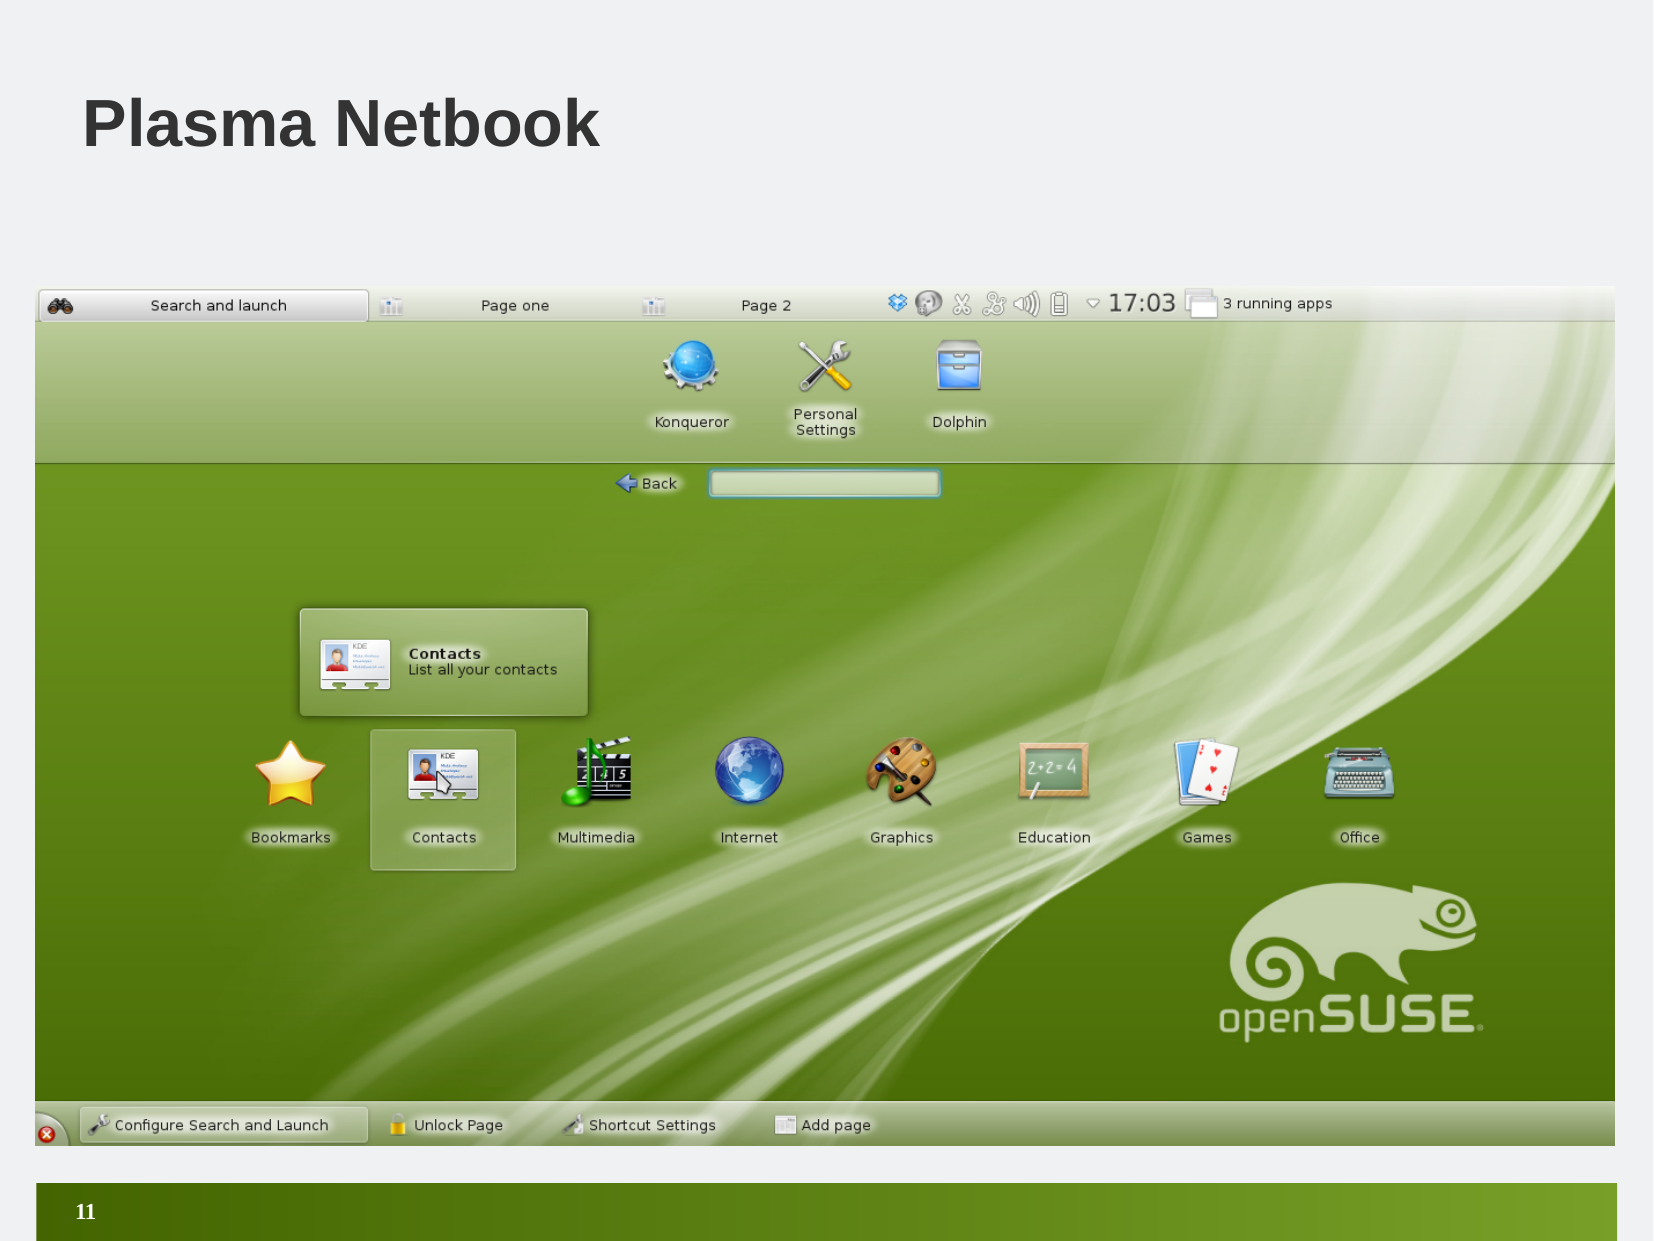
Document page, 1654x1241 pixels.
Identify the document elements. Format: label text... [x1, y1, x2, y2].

picture [0, 0, 1654, 1241]
title Plasma Netbook [82, 49, 1571, 198]
